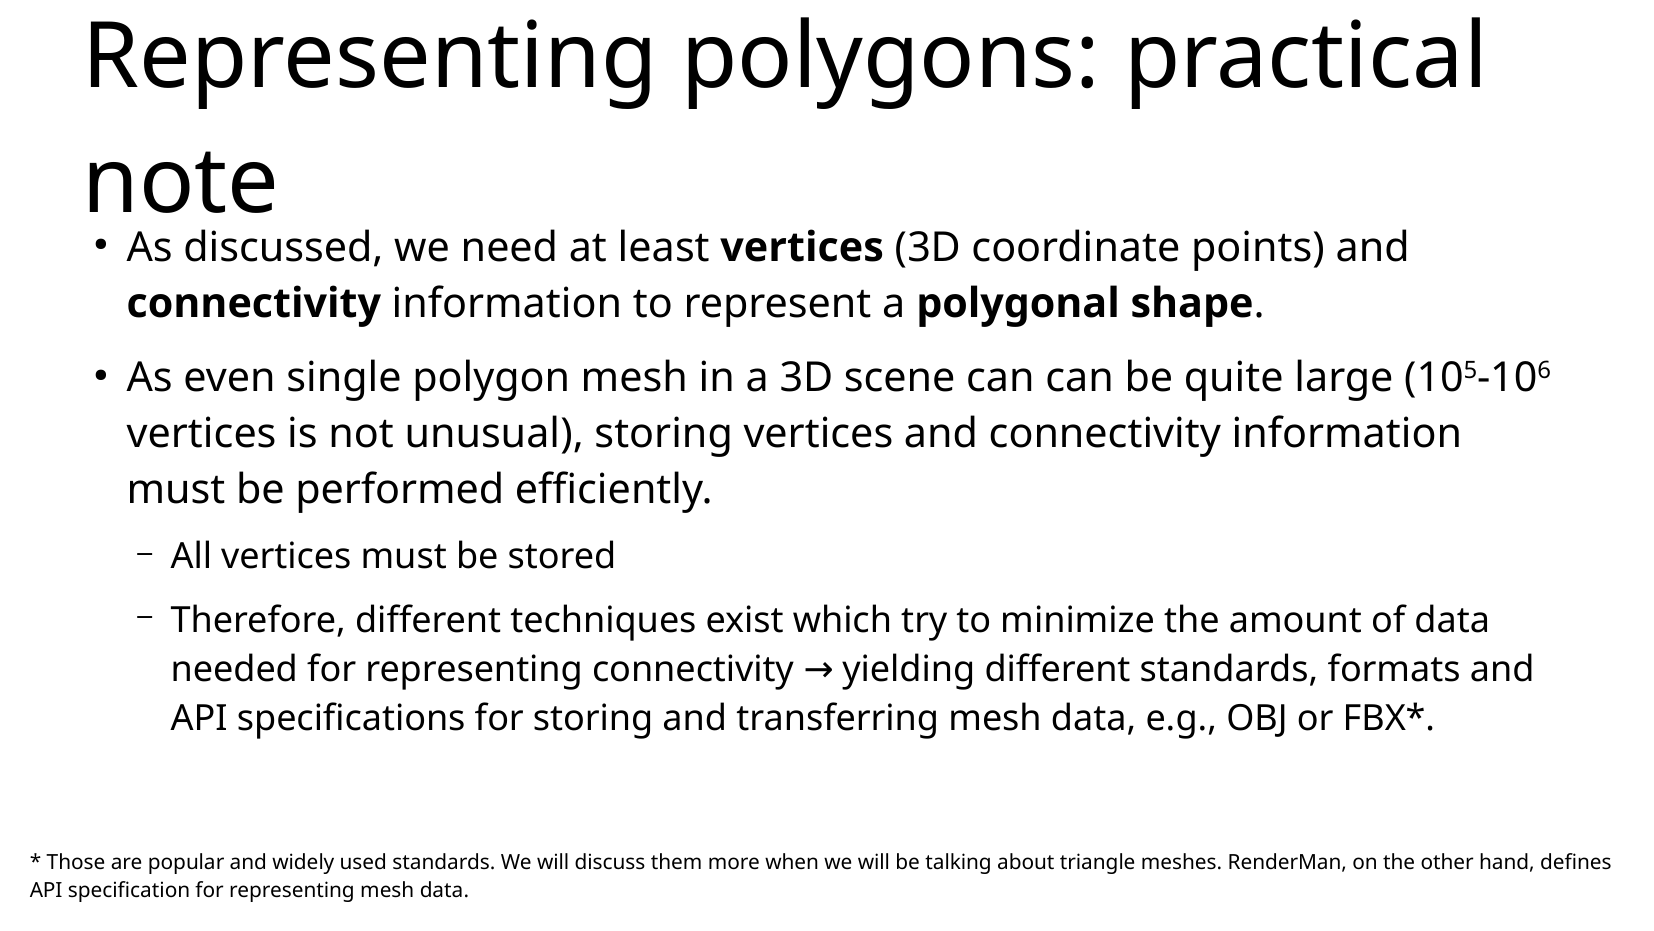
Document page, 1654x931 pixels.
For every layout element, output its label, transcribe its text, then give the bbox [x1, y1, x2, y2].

text_box * Those are popular and widely used standards. We will discuss them more when we will be talking about triangle meshes. RenderMan, on the other hand, defines API specification for representing mesh data. [15, 840, 1636, 907]
list As discussed, we need at least vertices (3D coordinate points) and connectivity information to represent a polygonal shape. As even single polygon mesh in a 3D scene can can be quite large (105-106 vertices is not unusual), storing vertices and connectivity information must be performed efficiently. All vertices must be stored Therefore, different techniques exist which try to minimize the amount of data needed for representing connectivity → yielding different standards, formats and API specifications for storing and transferring mesh data, e.g., OBJ or FBX*. [82, 217, 1571, 758]
title Representing polygons: practical note [82, 0, 1571, 217]
